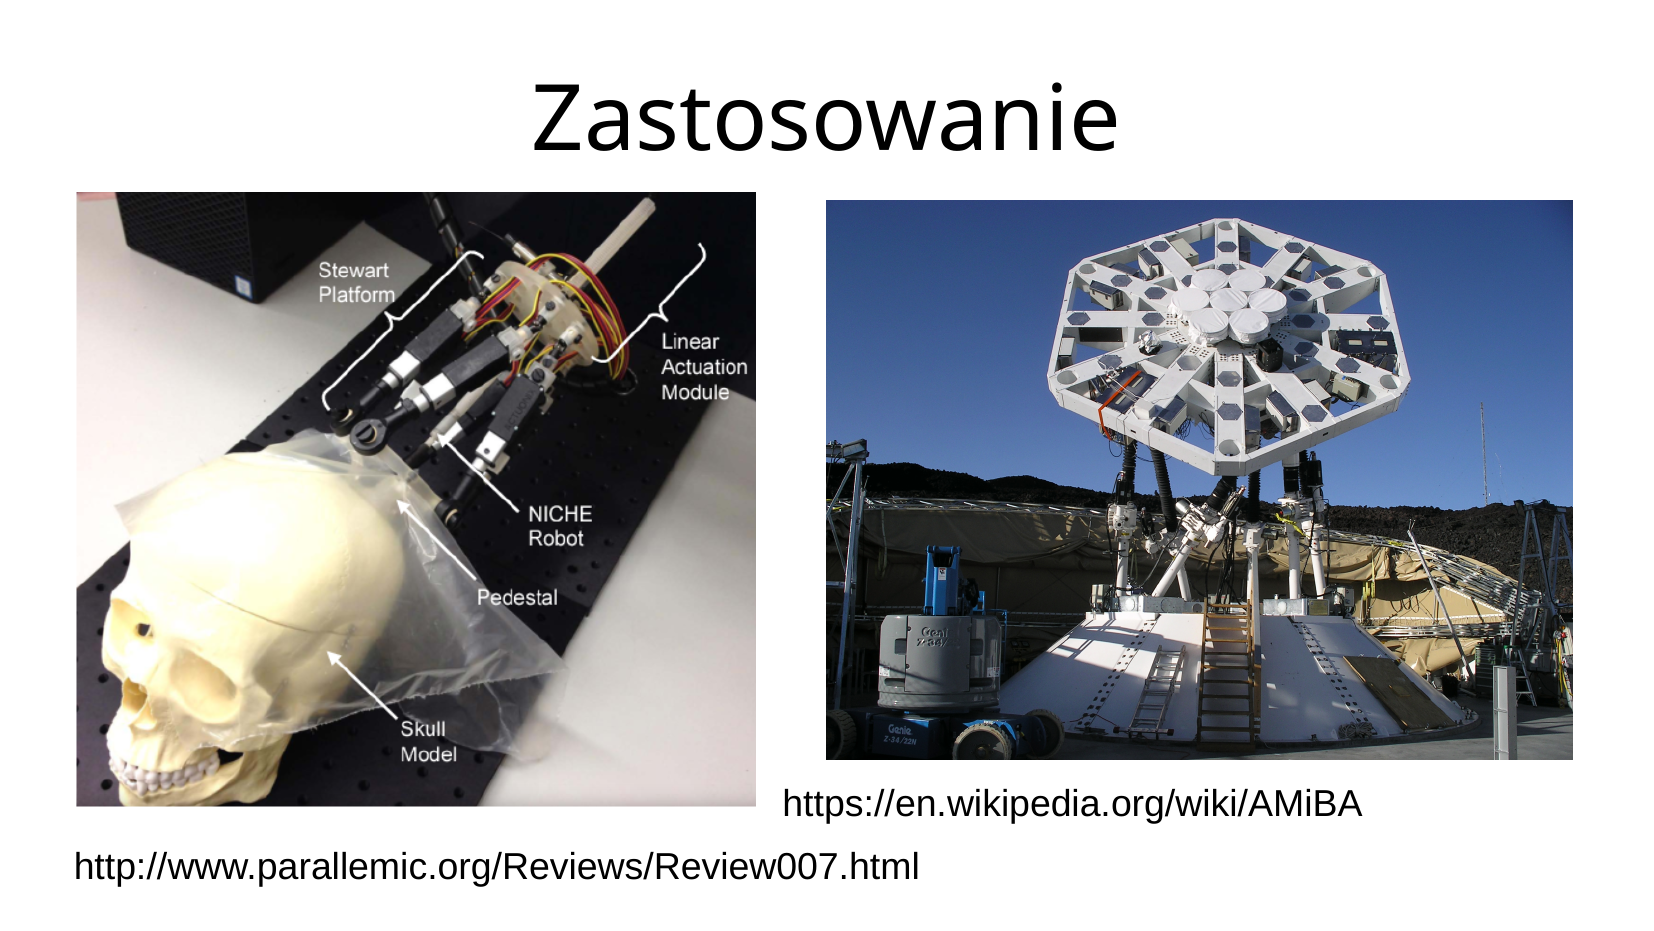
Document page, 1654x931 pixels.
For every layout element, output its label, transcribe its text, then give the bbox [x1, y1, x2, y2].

picture [826, 200, 1573, 760]
text_box http://www.parallemic.org/Reviews/Review007.html [59, 838, 1193, 931]
text_box https://en.wikipedia.org/wiki/AMiBA [767, 775, 1654, 875]
title Zastosowanie [82, 37, 1571, 193]
picture [76, 192, 756, 807]
